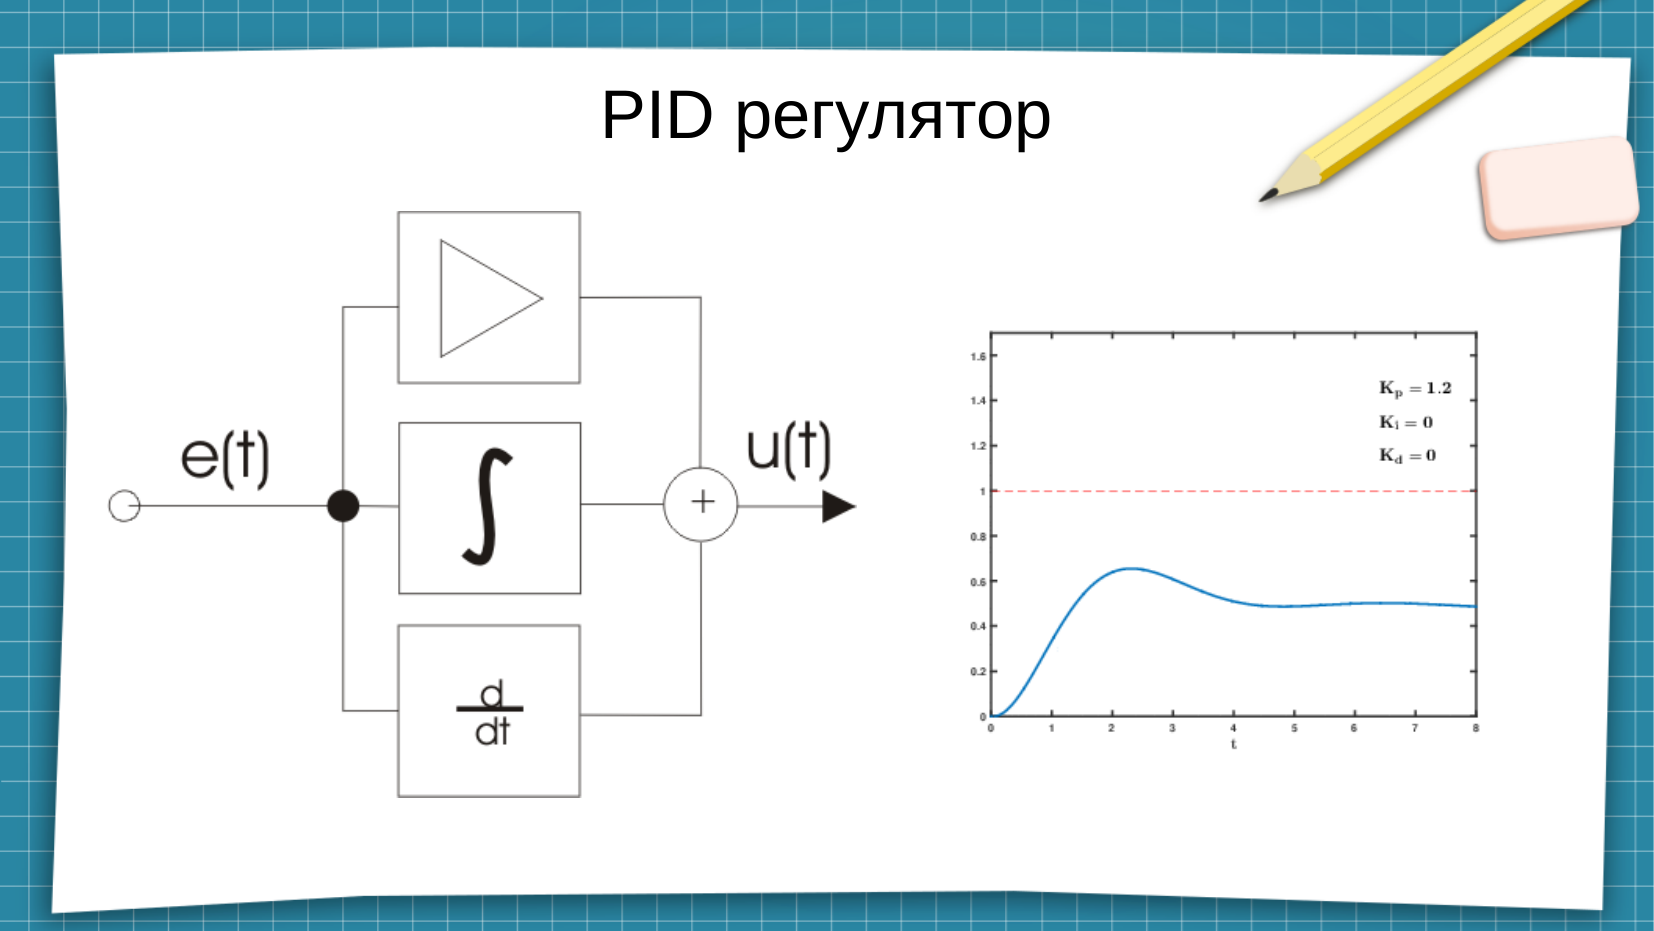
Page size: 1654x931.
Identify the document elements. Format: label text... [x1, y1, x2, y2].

title PID регулятор [82, 37, 1571, 193]
picture [0, 0, 1654, 931]
